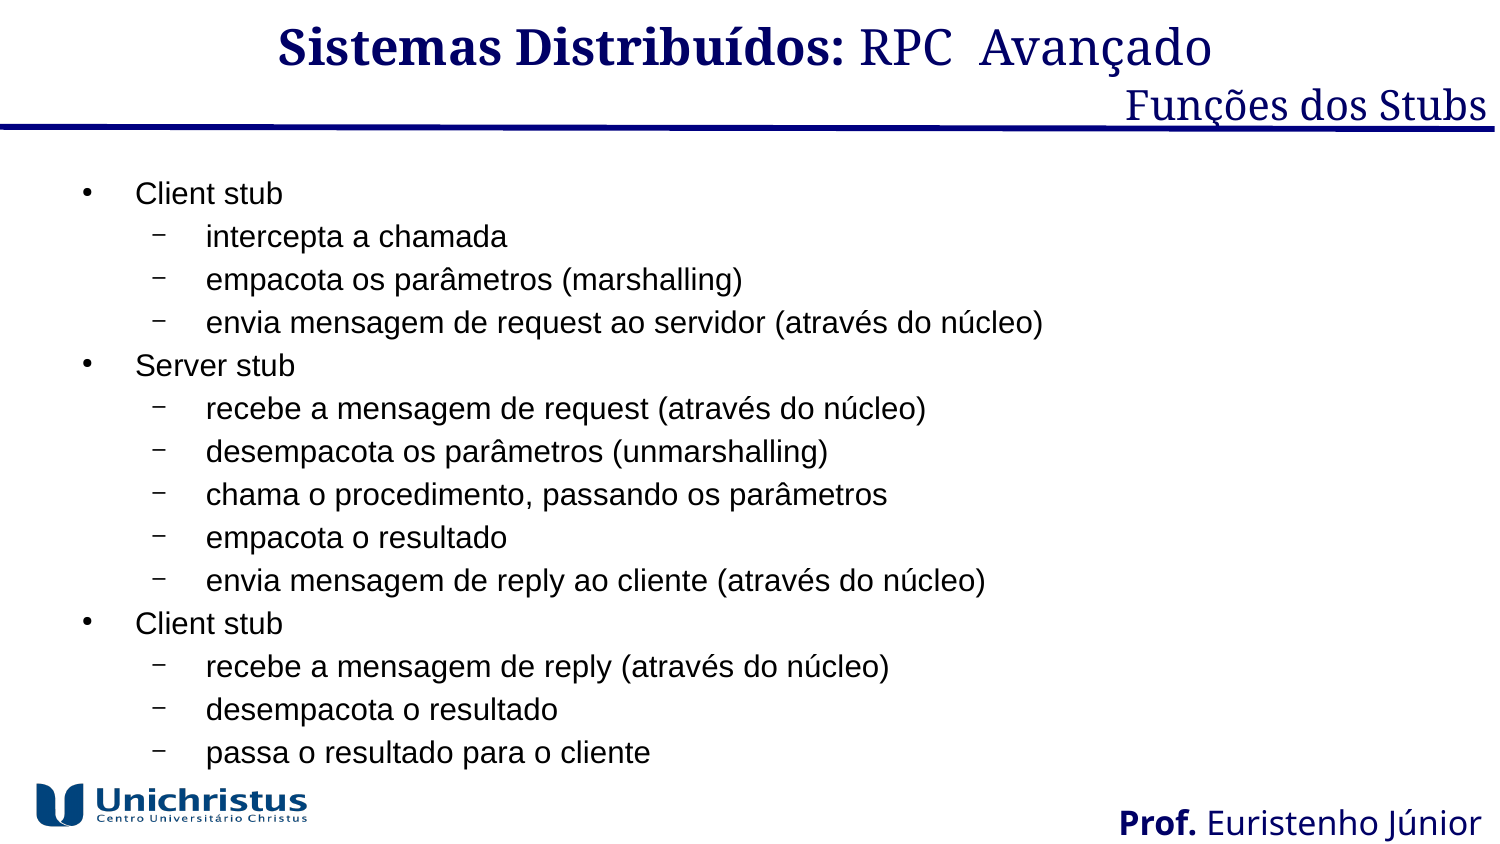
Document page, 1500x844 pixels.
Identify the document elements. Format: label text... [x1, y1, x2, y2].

text_box Funções dos Stubs [1110, 68, 1500, 178]
picture [32, 781, 311, 828]
text_box Sistemas Distribuídos: RPC Avançado [264, 4, 1231, 78]
text_box Prof. Euristenho Júnior [1103, 791, 1500, 844]
list Client stub intercepta a chamada empacota os parâmetros (marshalling) envia mensagem de request ao servidor (através do núcleo) Server stub recebe a mensagem de request (através do núcleo) desempacota os parâmetros (unmarshalling) chama o procedimento, passando os parâmetros empacota o resultado envia mensagem de reply ao cliente (através do núcleo) Client stub recebe a mensagem de reply (através do núcleo) desempacota o resultado passa o resultado para o cliente [48, 170, 1219, 678]
